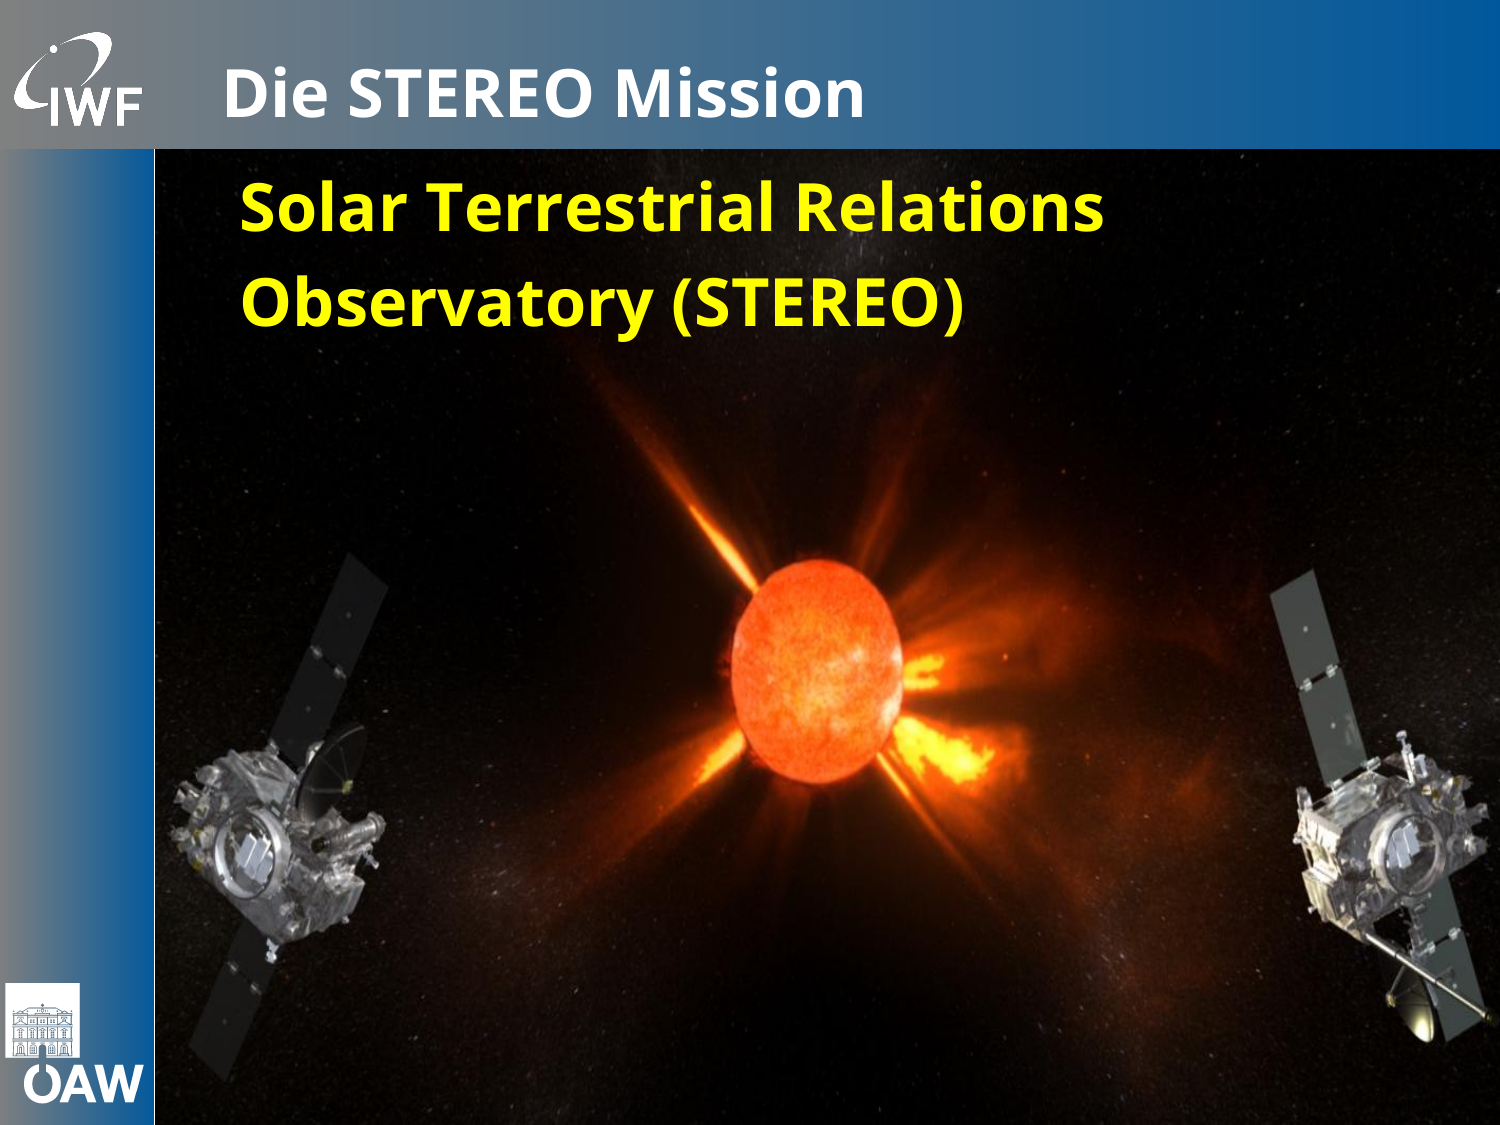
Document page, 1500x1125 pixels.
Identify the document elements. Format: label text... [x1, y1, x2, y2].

title Solar Terrestrial Relations Observatory (STEREO) [225, 94, 1500, 408]
picture [155, 149, 1500, 1125]
picture [5, 983, 154, 1105]
title Die STEREO Mission [206, 36, 1459, 155]
picture [8, 32, 154, 132]
